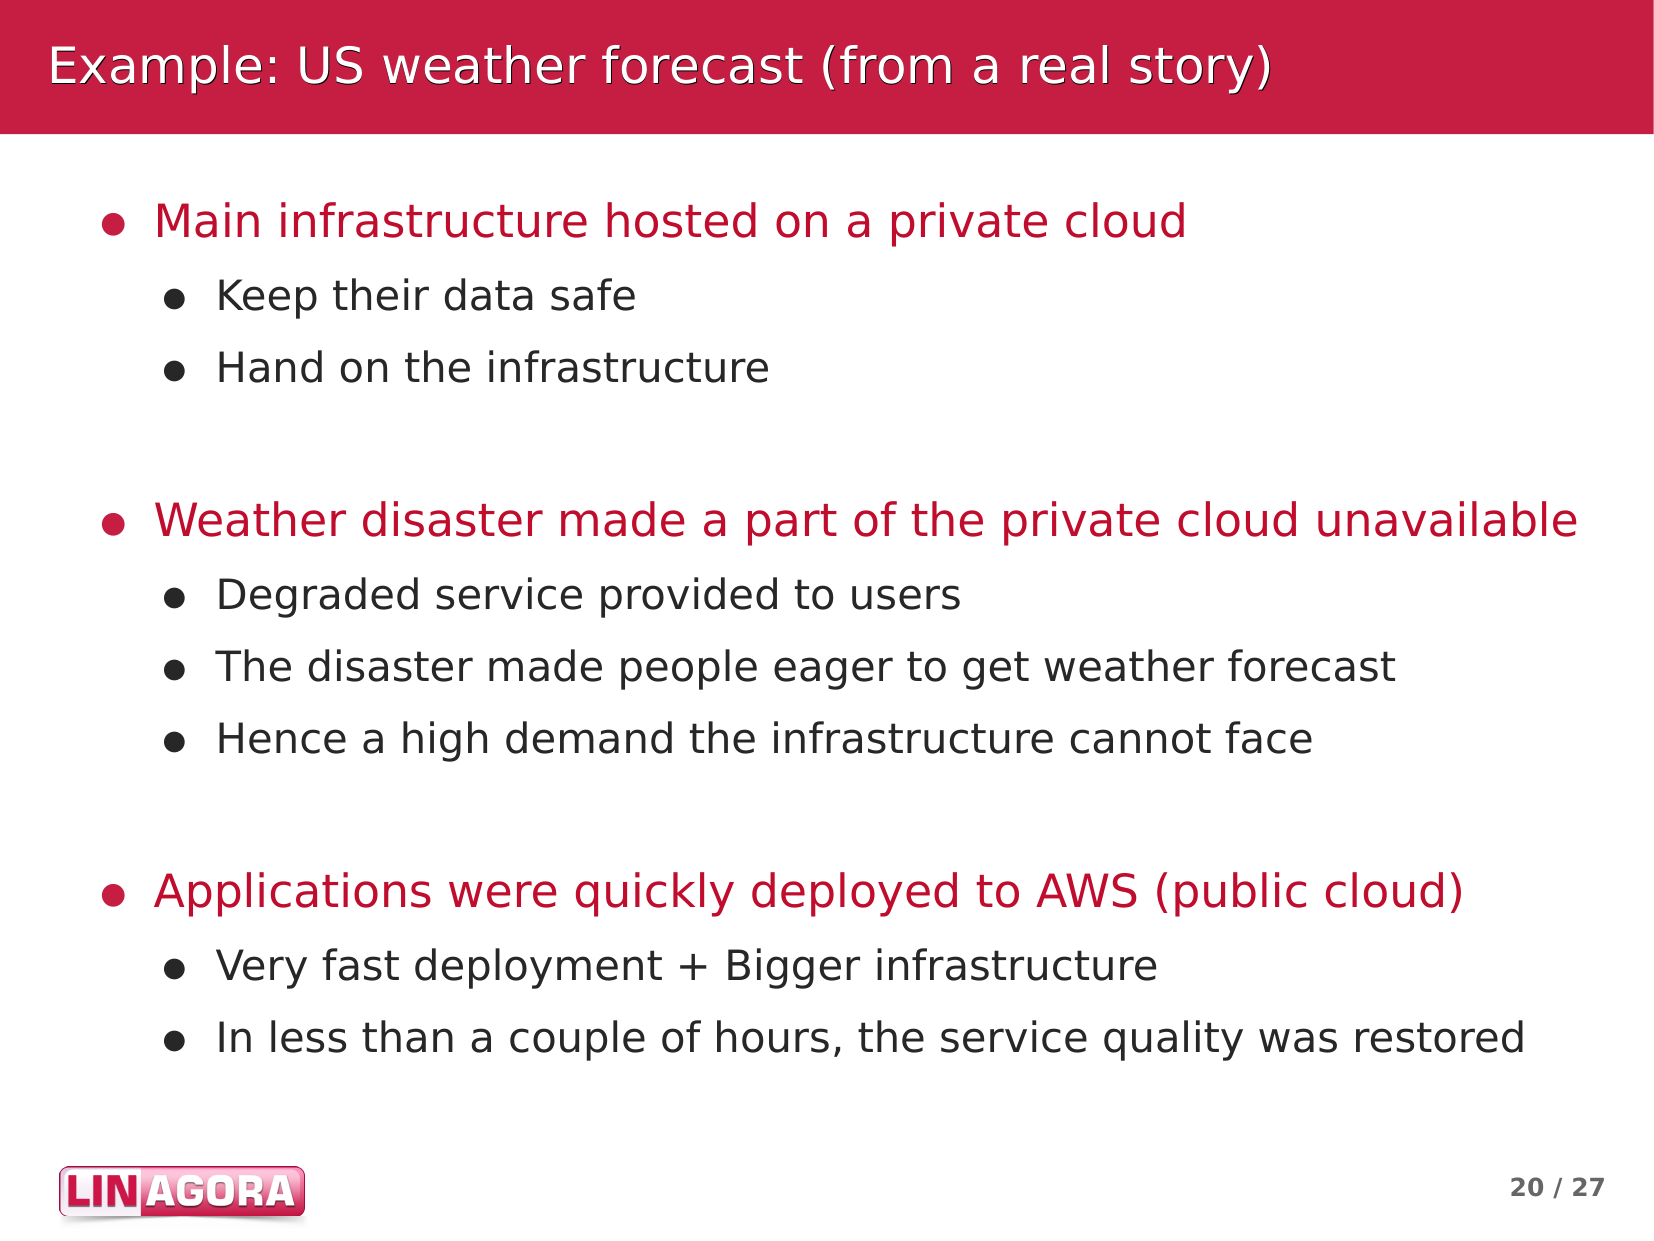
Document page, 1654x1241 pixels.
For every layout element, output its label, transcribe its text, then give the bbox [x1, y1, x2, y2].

list Main infrastructure hosted on a private cloud Keep their data safe Hand on the infrastructure Weather disaster made a part of the private cloud unavailable Degraded service provided to users The disaster made people eager to get weather forecast Hence a high demand the infrastructure cannot face Applications were quickly deployed to AWS (public cloud) Very fast deployment + Bigger infrastructure In less than a couple of hours, the service quality was restored [82, 194, 1630, 1123]
title Example: US weather forecast (from a real story) [47, 7, 1624, 126]
picture [59, 1166, 308, 1229]
